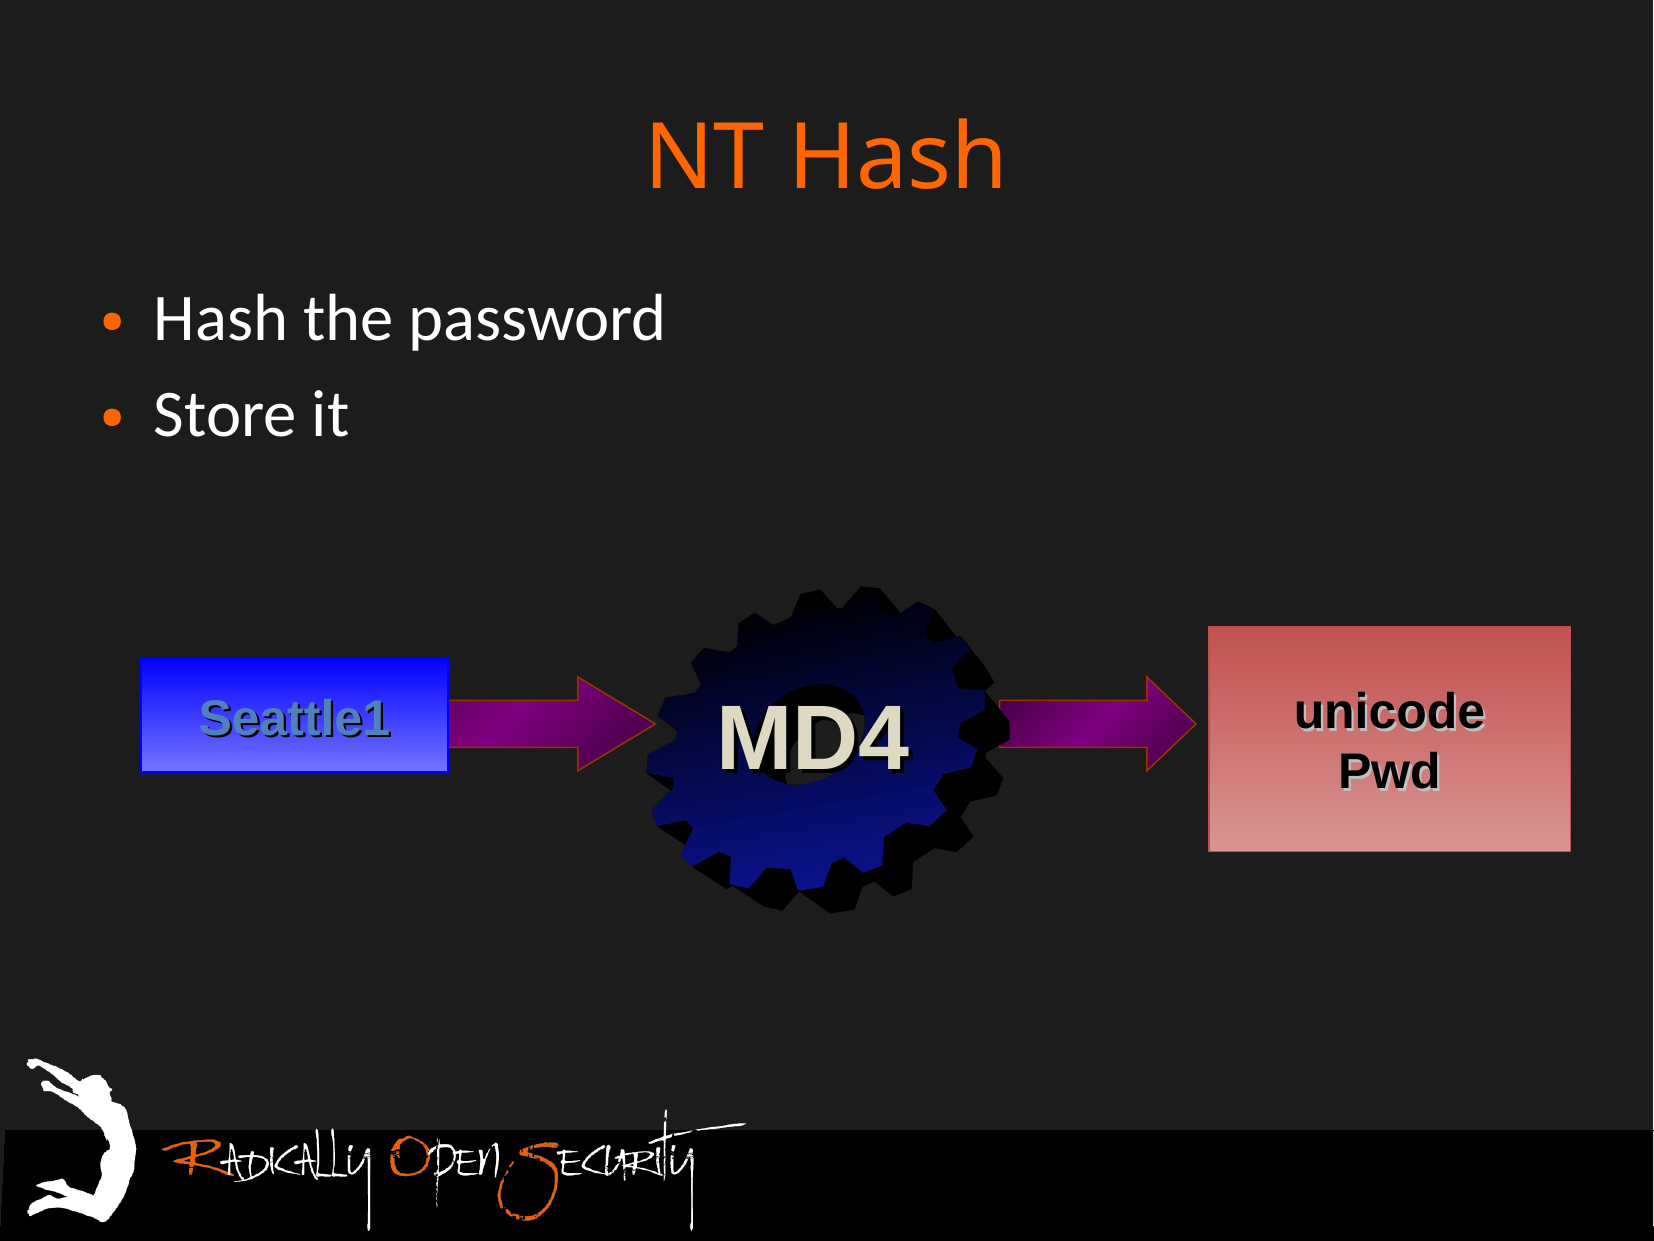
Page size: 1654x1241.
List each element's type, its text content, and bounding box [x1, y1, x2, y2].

text_box [999, 676, 1196, 771]
text_box [448, 676, 656, 771]
title NT Hash [82, 49, 1571, 257]
picture [0, 1022, 778, 1241]
text_box unicode Pwd [1209, 627, 1570, 852]
list Hash the password Store it [82, 290, 1571, 1010]
text_box Seattle1 [141, 659, 448, 772]
